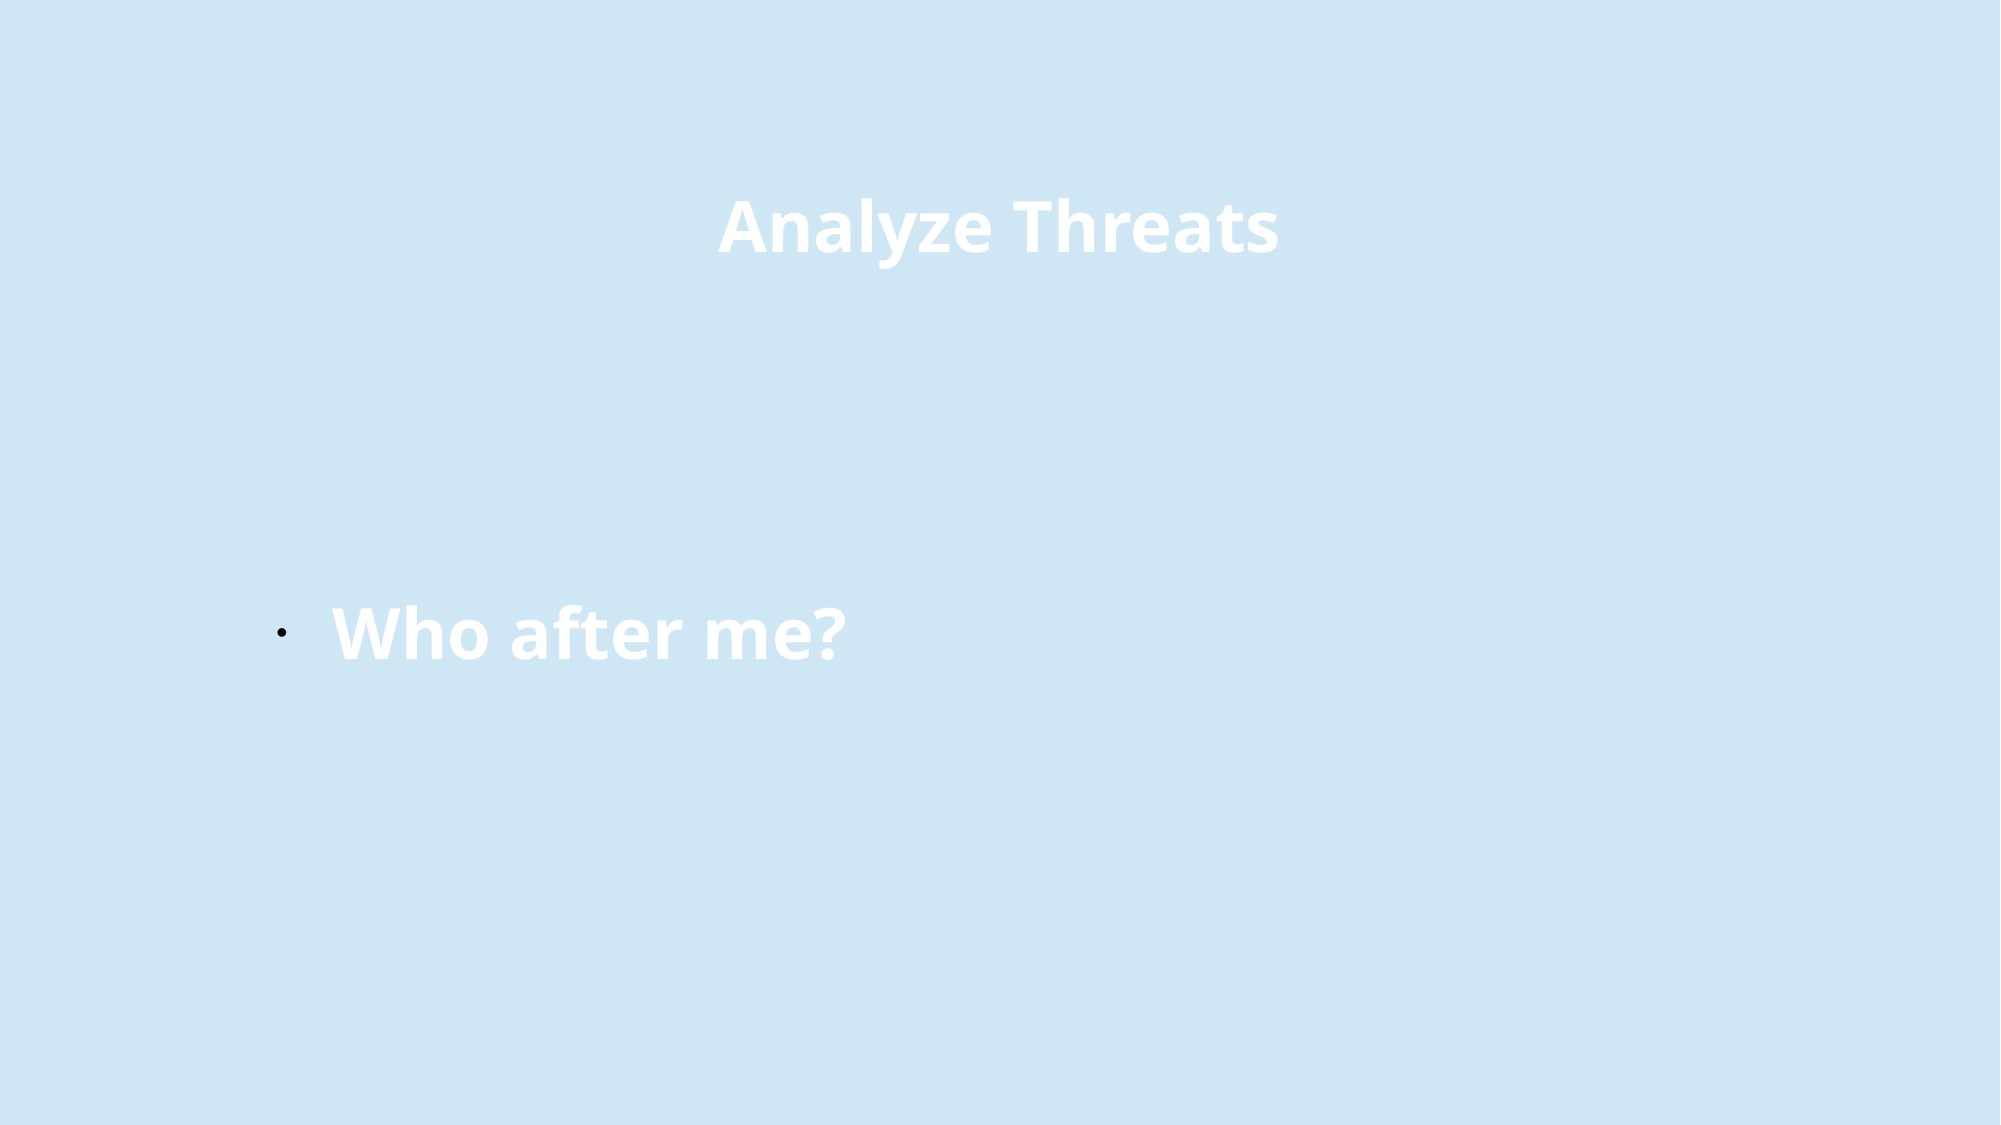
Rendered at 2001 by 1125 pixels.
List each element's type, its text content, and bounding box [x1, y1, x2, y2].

subtitle Who after me? [261, 590, 1739, 863]
title Analyze Threats [261, 184, 1739, 576]
